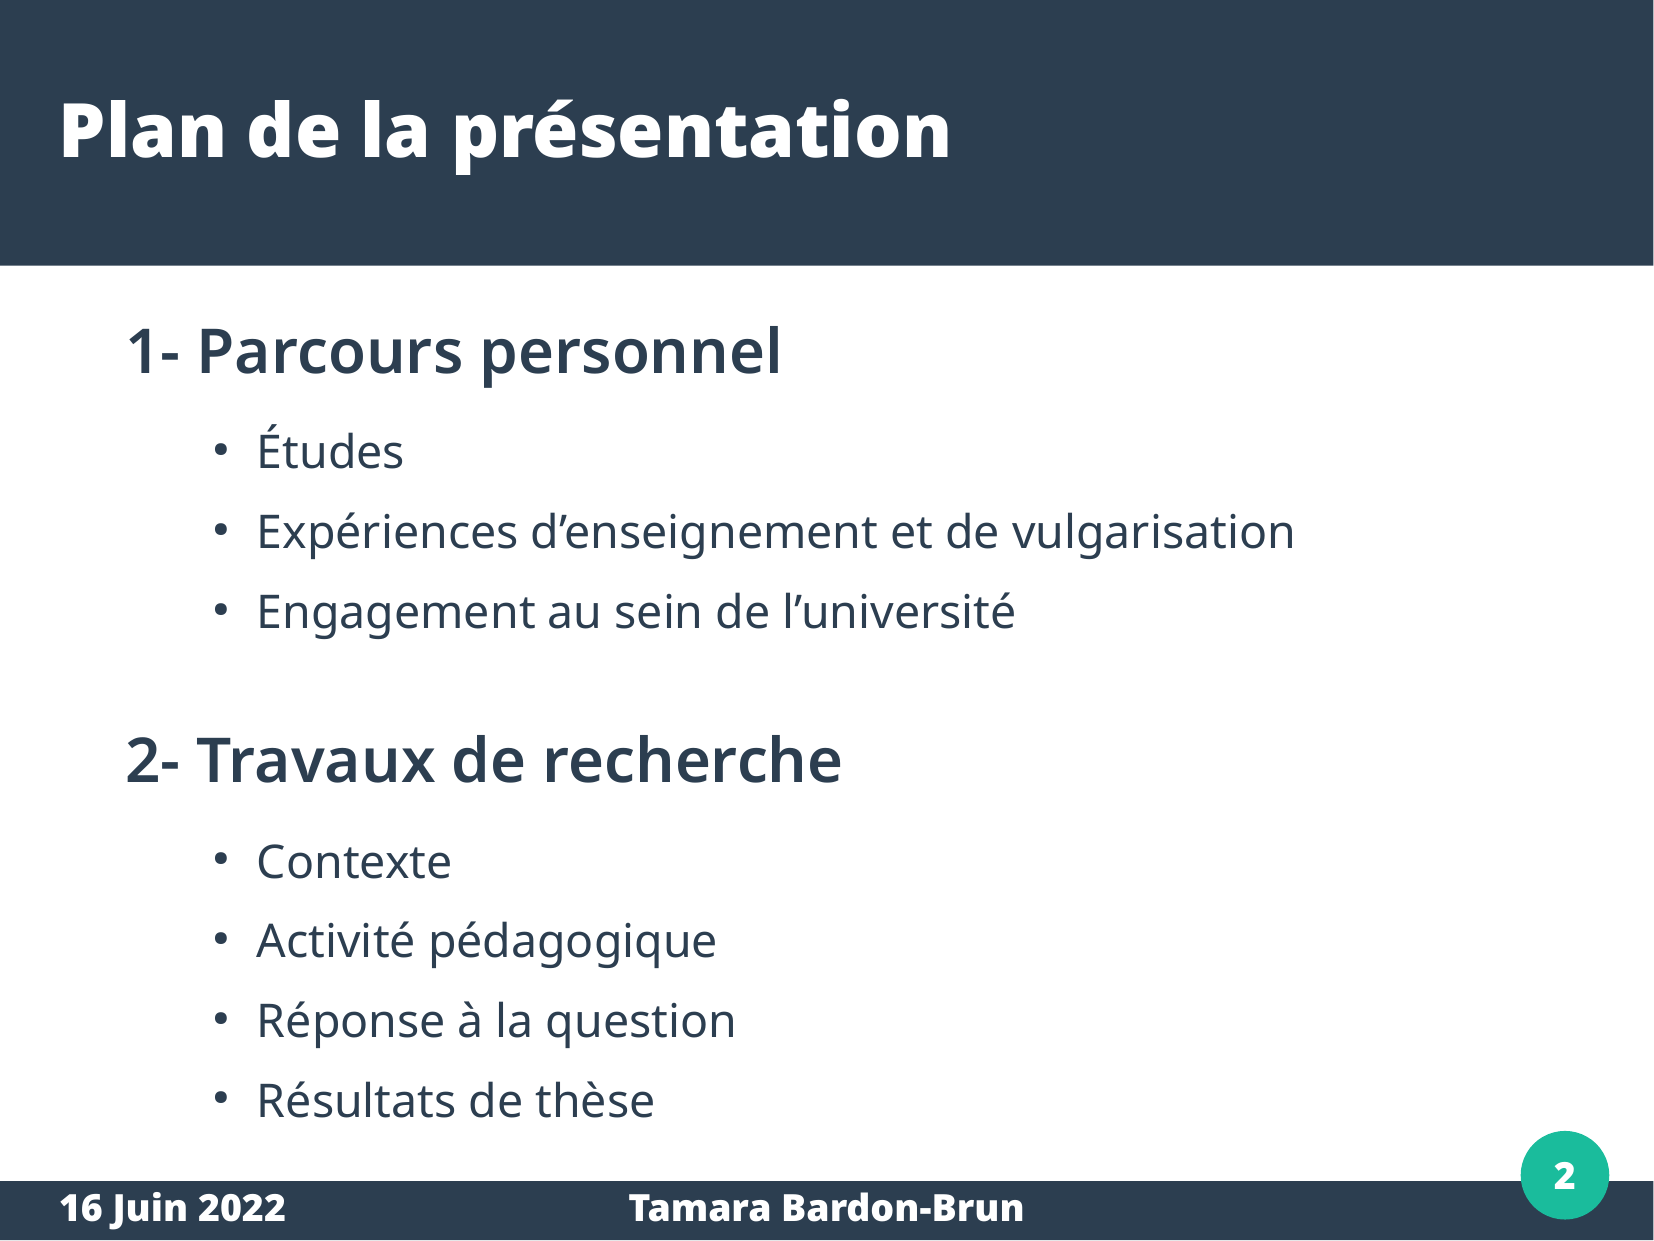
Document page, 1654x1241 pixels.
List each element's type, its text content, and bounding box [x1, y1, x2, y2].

list 1- Parcours personnel Études Expériences d’enseignement et de vulgarisation Engagement au sein de l’université 2- Travaux de recherche Contexte Activité pédagogique Réponse à la question Résultats de thèse [59, 307, 1595, 1134]
title Plan de la présentation [59, 49, 1595, 207]
